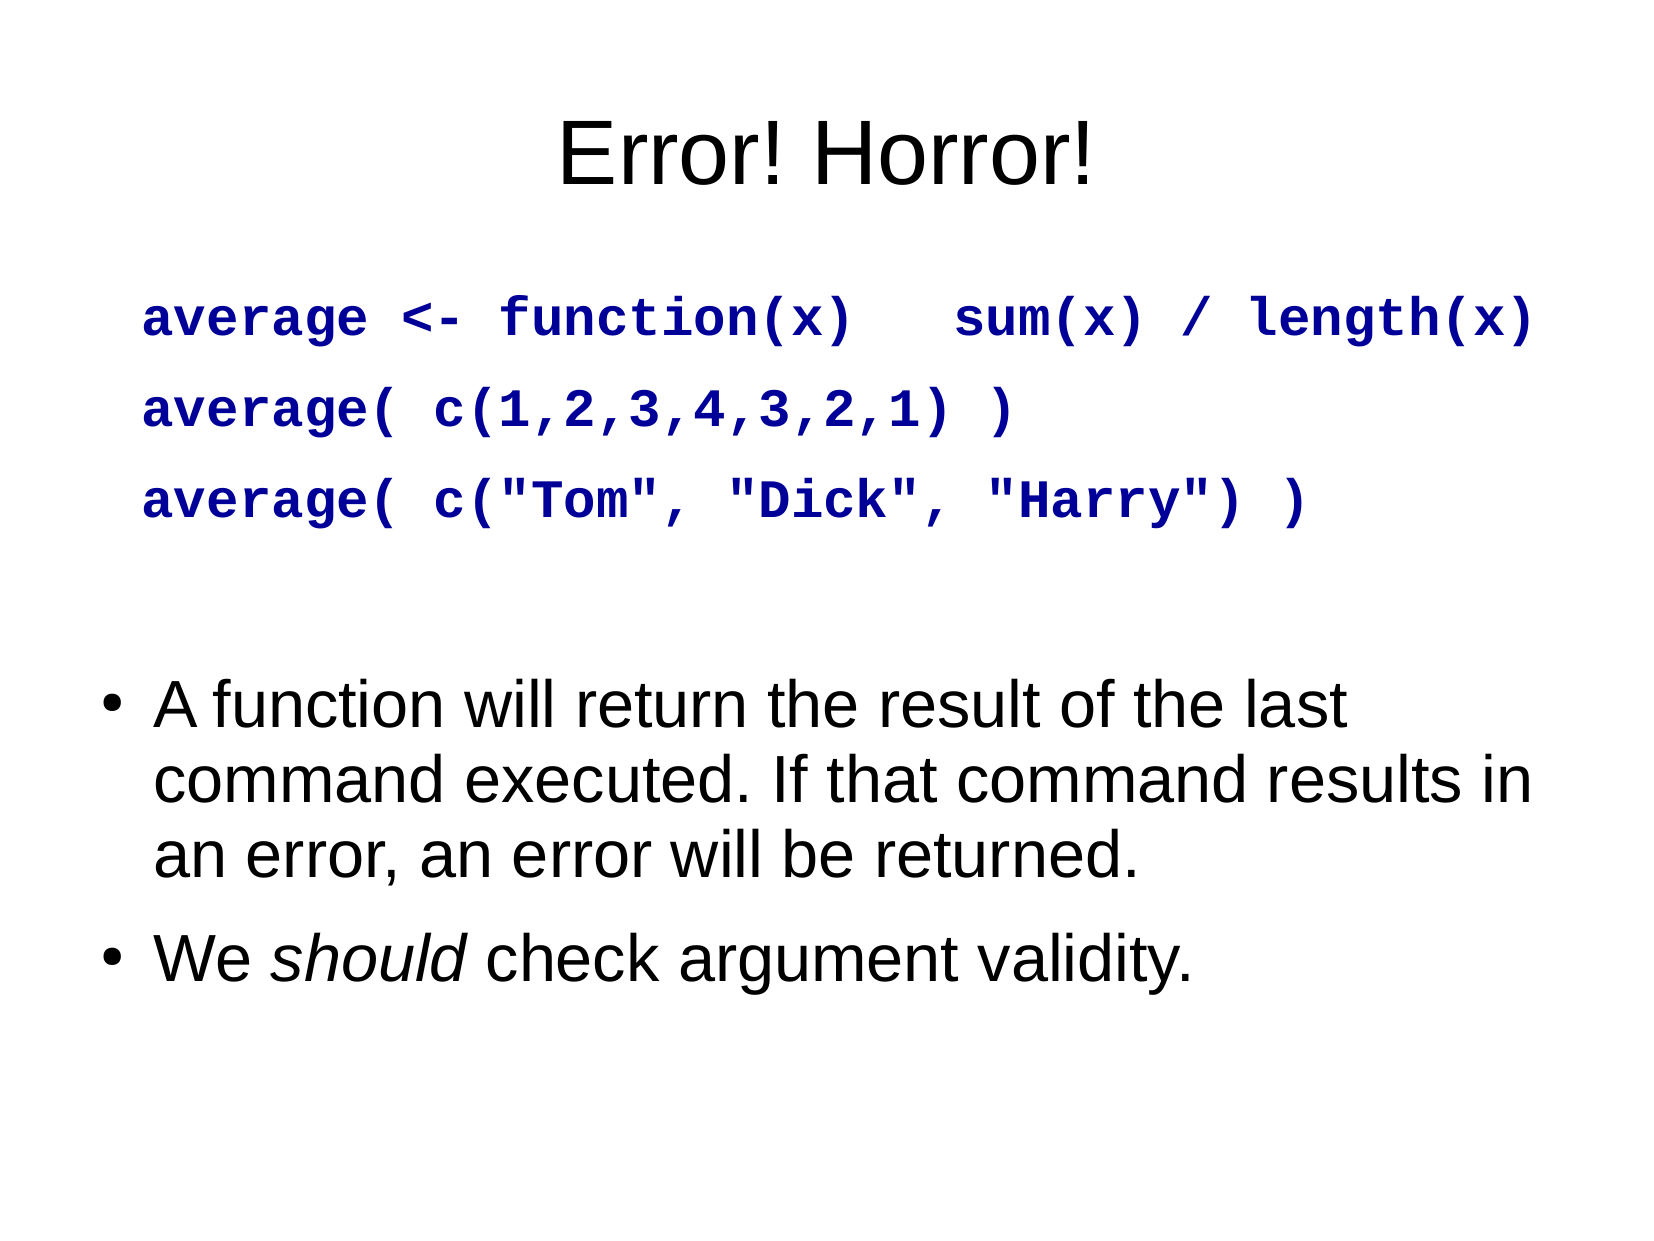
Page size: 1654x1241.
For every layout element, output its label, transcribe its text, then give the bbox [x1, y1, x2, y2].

title Error! Horror! [82, 49, 1571, 257]
list average <- function(x) sum(x) / length(x) average( c(1,2,3,4,3,2,1) ) average( c("Tom", "Dick", "Harry") ) A function will return the result of the last command executed. If that command results in an error, an error will be returned. We should check argument validity. [82, 290, 1571, 1010]
